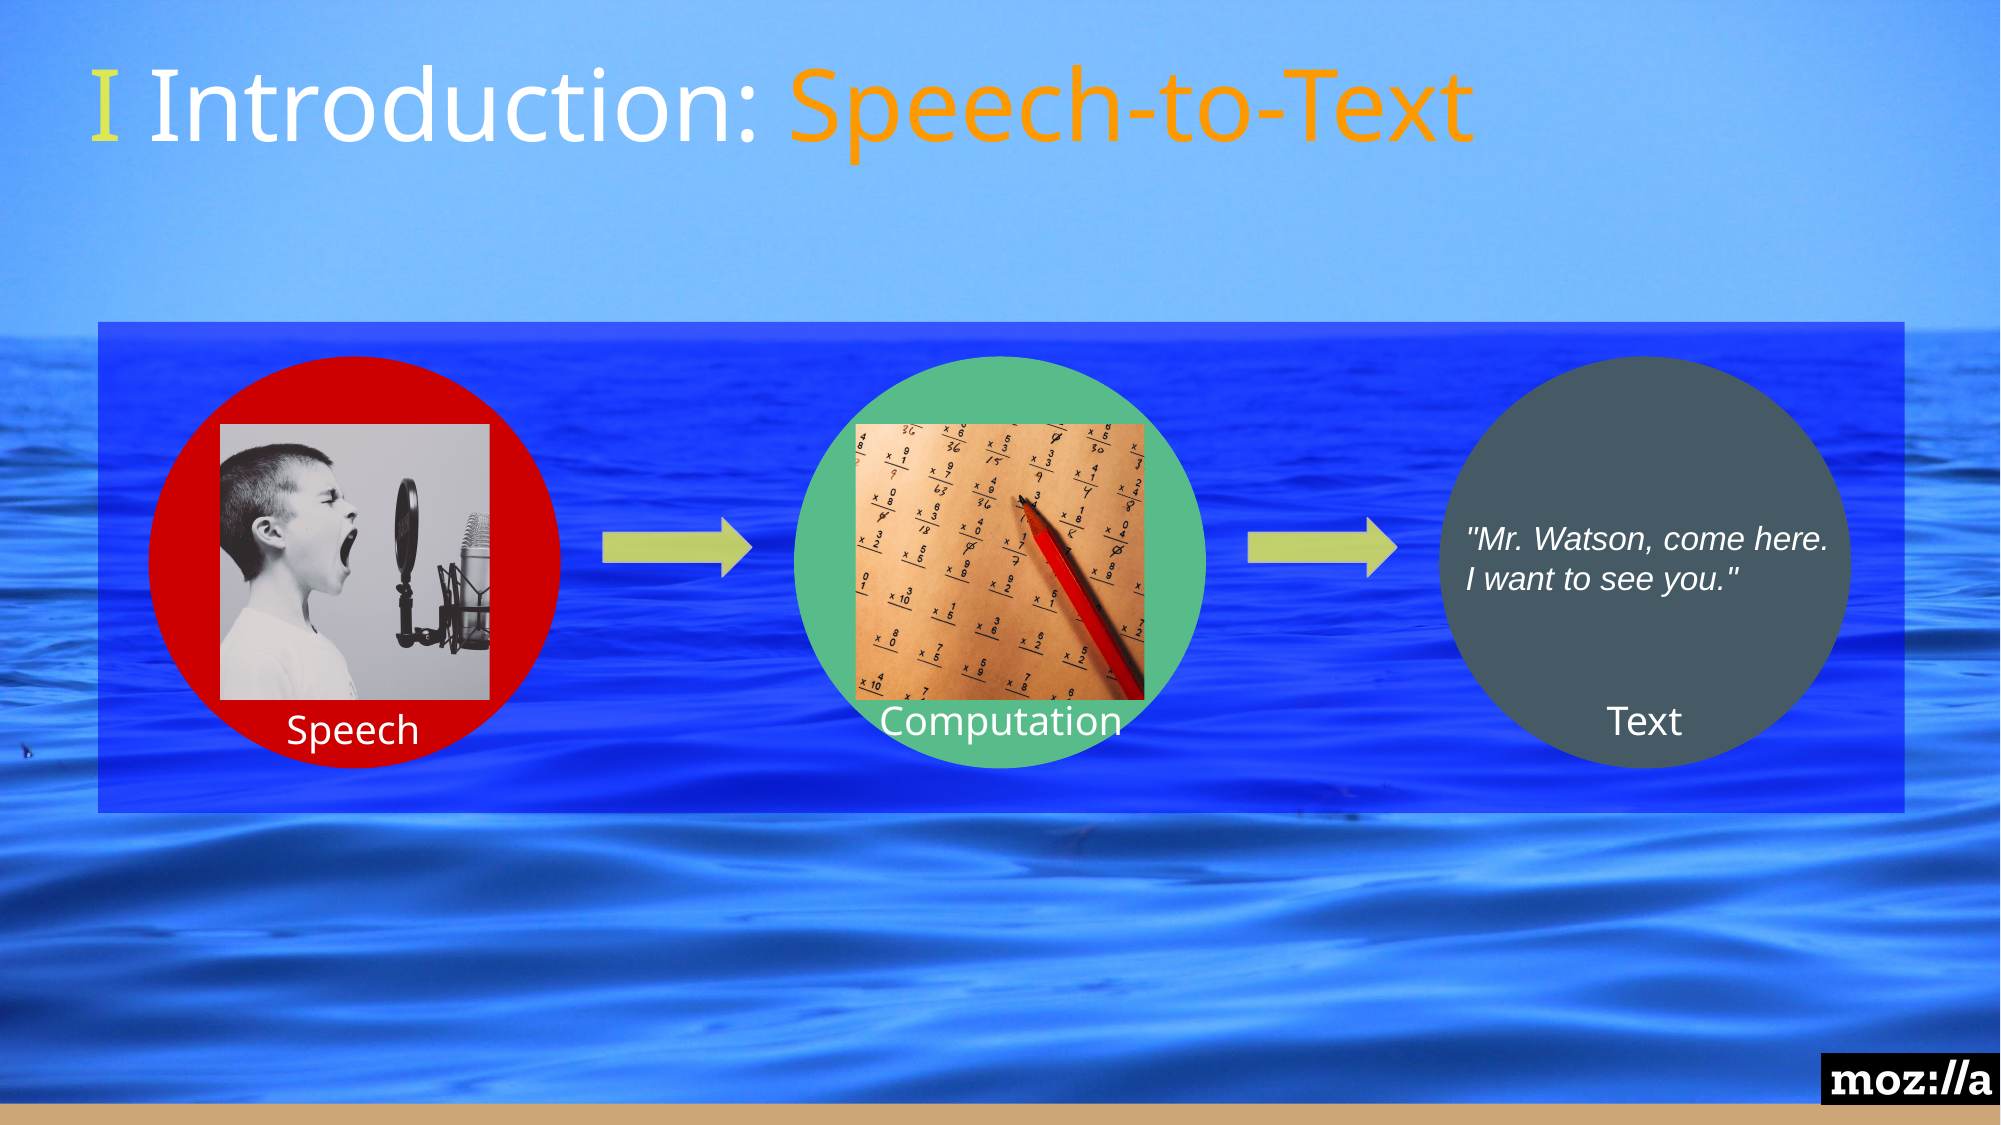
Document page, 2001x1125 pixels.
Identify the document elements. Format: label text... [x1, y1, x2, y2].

text_box Computation [849, 675, 1153, 777]
text_box Text [1576, 675, 1714, 777]
text_box "Mr. Watson, come here. I want to see you." [1445, 496, 1858, 598]
text_box Speech [253, 700, 454, 786]
text_box [98, 321, 1905, 814]
title I Introduction: Speech-to-Text [68, 0, 1932, 182]
picture [0, 0, 2001, 1125]
